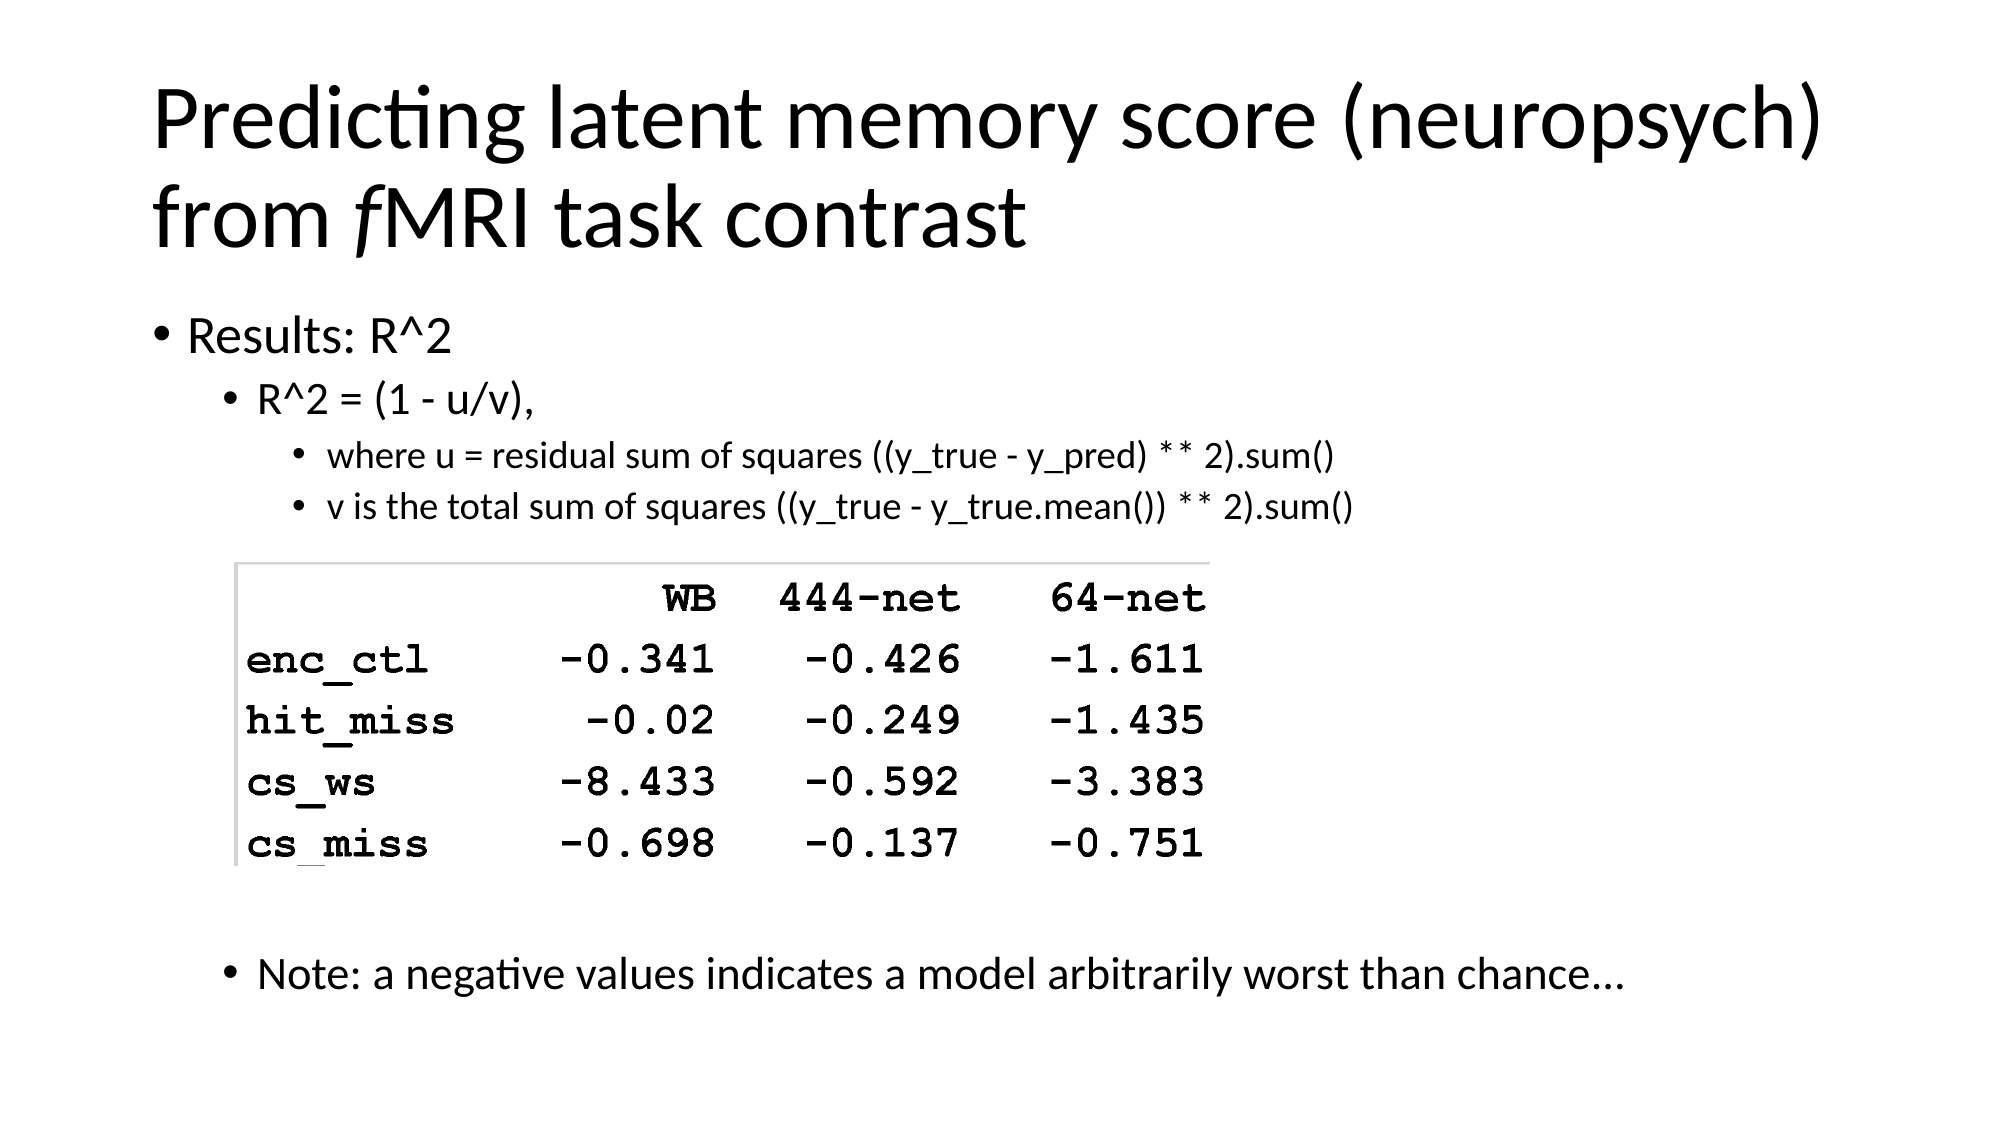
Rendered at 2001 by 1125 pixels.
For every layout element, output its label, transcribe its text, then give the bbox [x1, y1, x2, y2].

picture [234, 562, 1210, 866]
title Predicting latent memory score (neuropsych) from fMRI task contrast [137, 59, 1863, 278]
list Results: R^2 R^2 = (1 - u/v), where u = residual sum of squares ((y_true - y_pred) ** 2).sum() v is the total sum of squares ((y_true - y_true.mean()) ** 2).sum() Note: a negative values indicates a model arbitrarily worst than chance... [137, 299, 1863, 1014]
